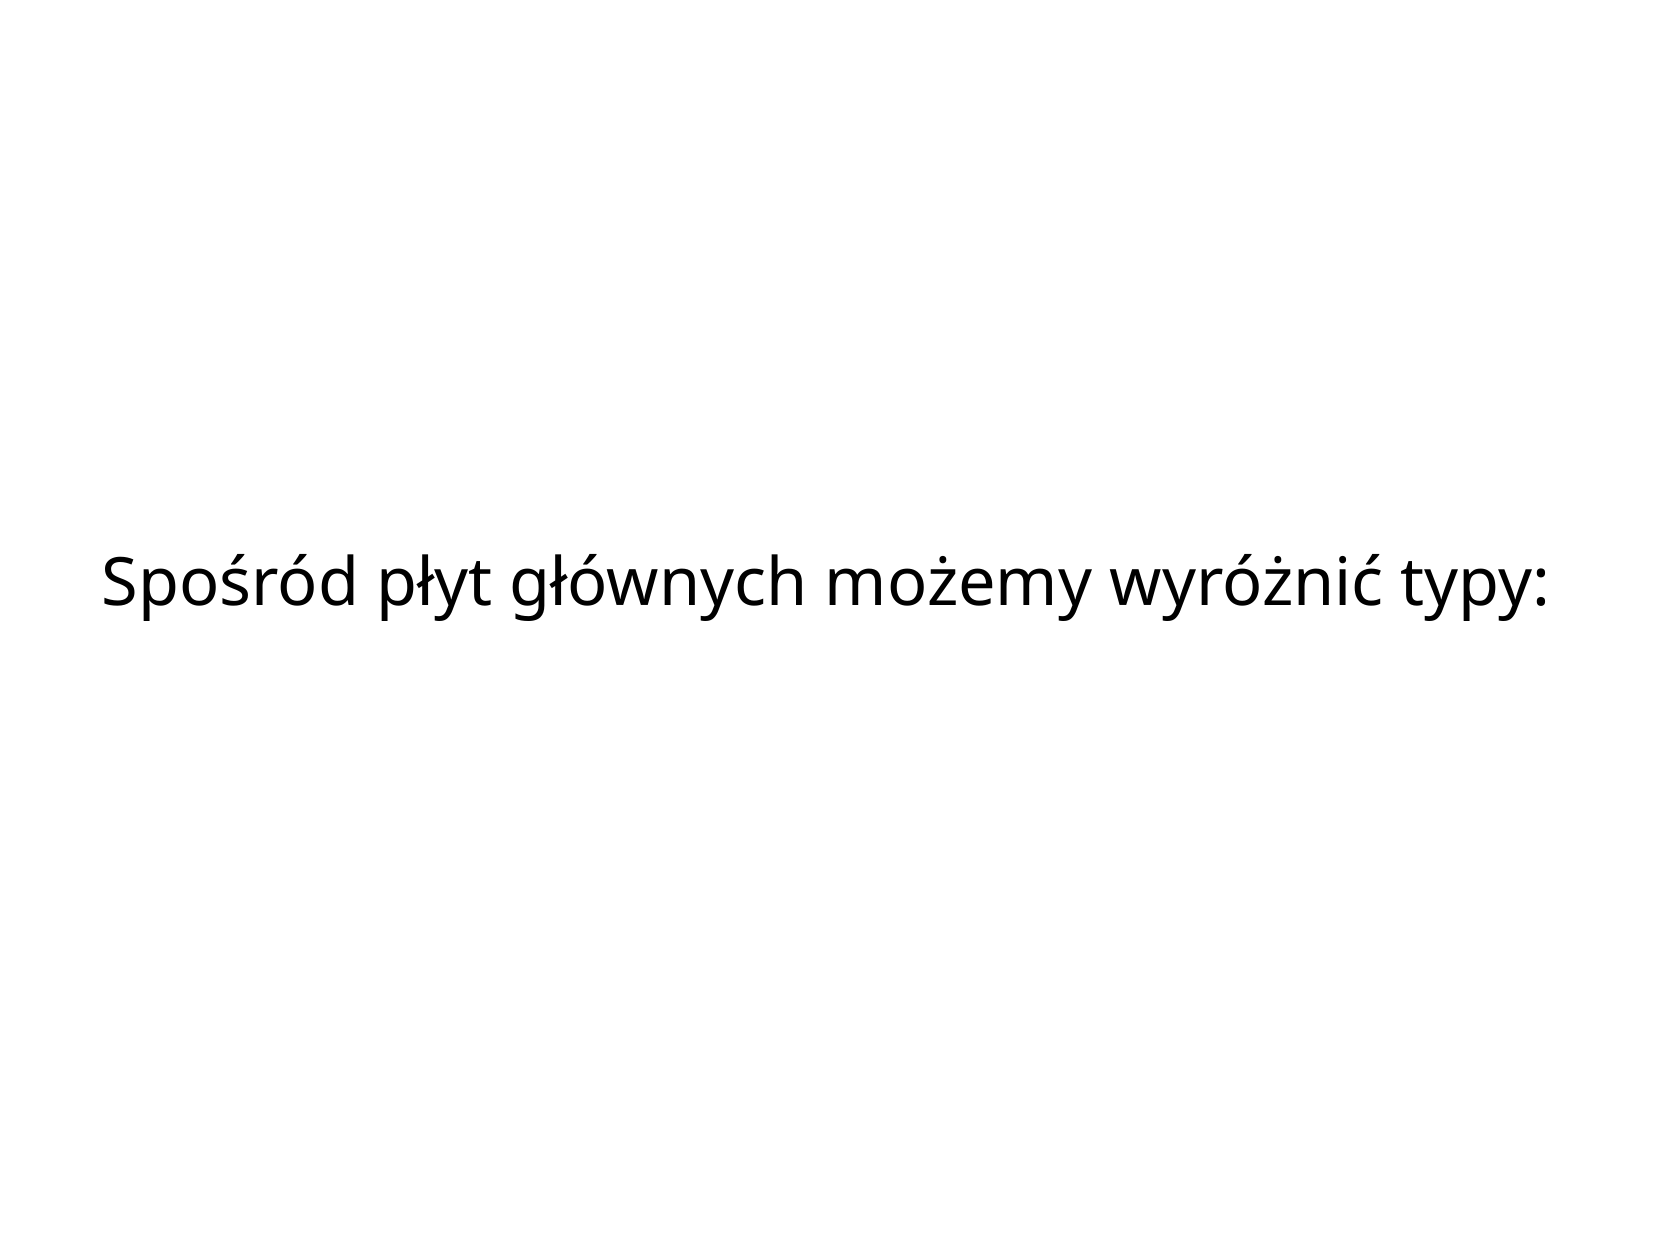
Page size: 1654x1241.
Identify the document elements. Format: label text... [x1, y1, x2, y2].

subtitle Spośród płyt głównych możemy wyróżnić typy: [82, 49, 1571, 1109]
